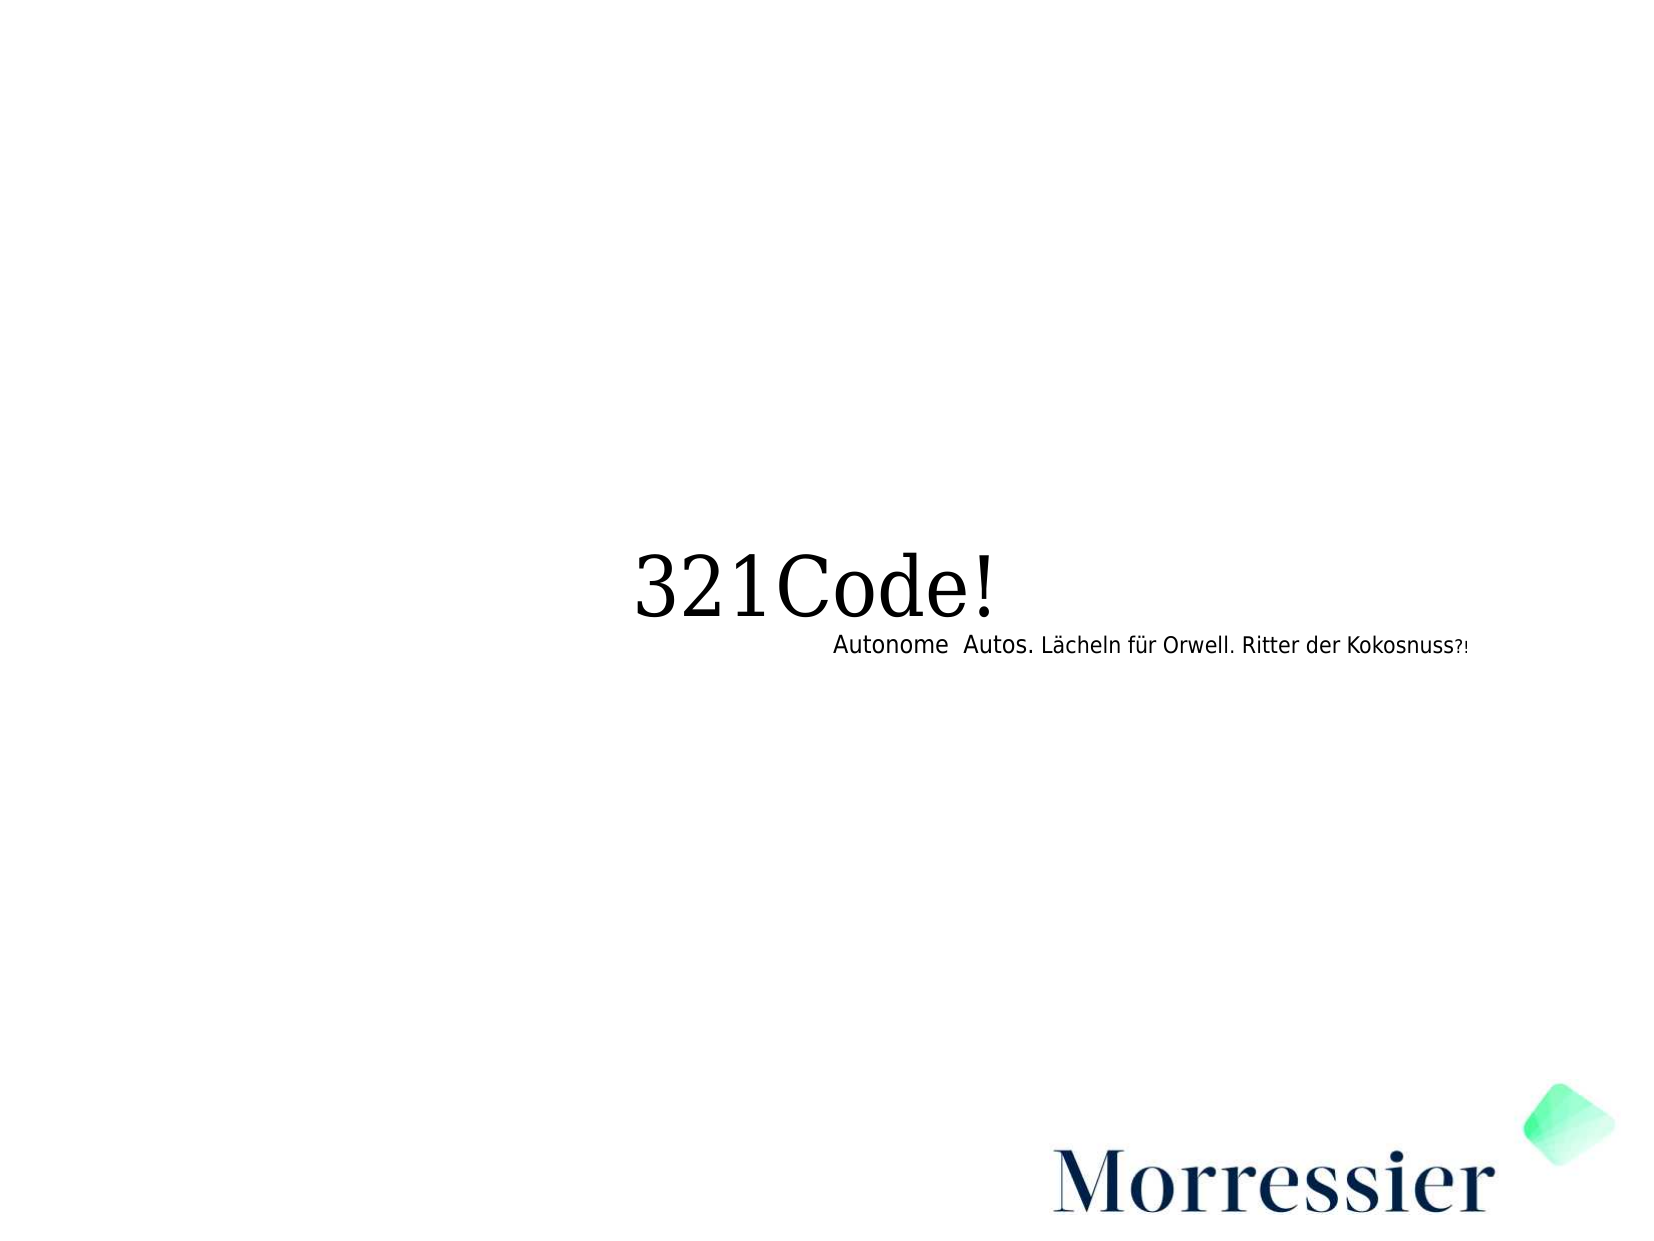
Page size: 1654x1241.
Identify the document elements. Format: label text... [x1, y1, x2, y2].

text_box Autonome Autos. Lächeln für Orwell. Ritter der Kokosnuss?! [476, 351, 1654, 935]
text_box 321Code! [141, 291, 1491, 875]
picture [1049, 1079, 1621, 1216]
